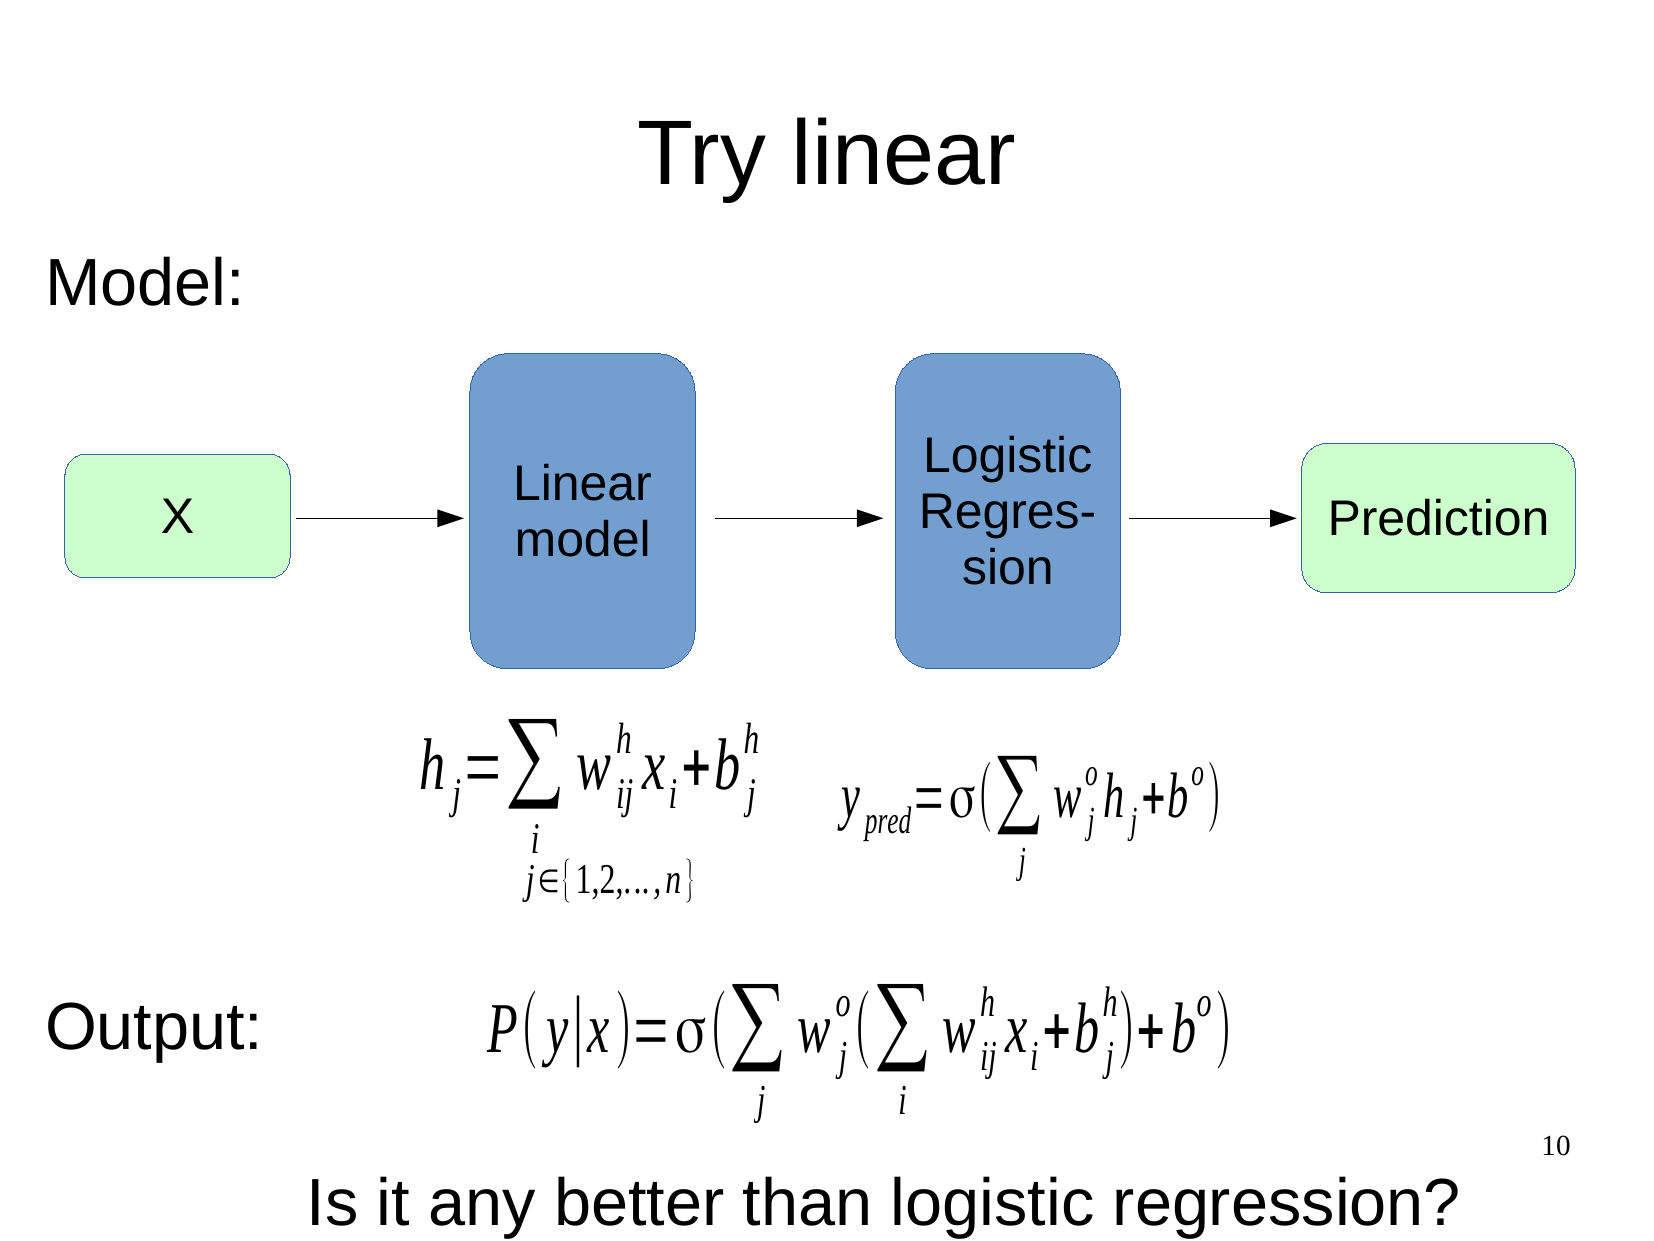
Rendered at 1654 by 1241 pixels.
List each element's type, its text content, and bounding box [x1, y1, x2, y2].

text_box Output: [45, 989, 366, 1065]
chart [406, 711, 772, 906]
text_box Linear model [469, 353, 696, 669]
chart [471, 976, 1245, 1124]
chart [825, 748, 1232, 881]
text_box Logistic Regres- sion [895, 353, 1121, 669]
title Try linear [82, 49, 1571, 257]
text_box Is it any better than logistic regression? [306, 1165, 1537, 1241]
text_box X [64, 454, 291, 578]
text_box Prediction [1301, 443, 1576, 593]
text_box Model: [45, 230, 676, 334]
